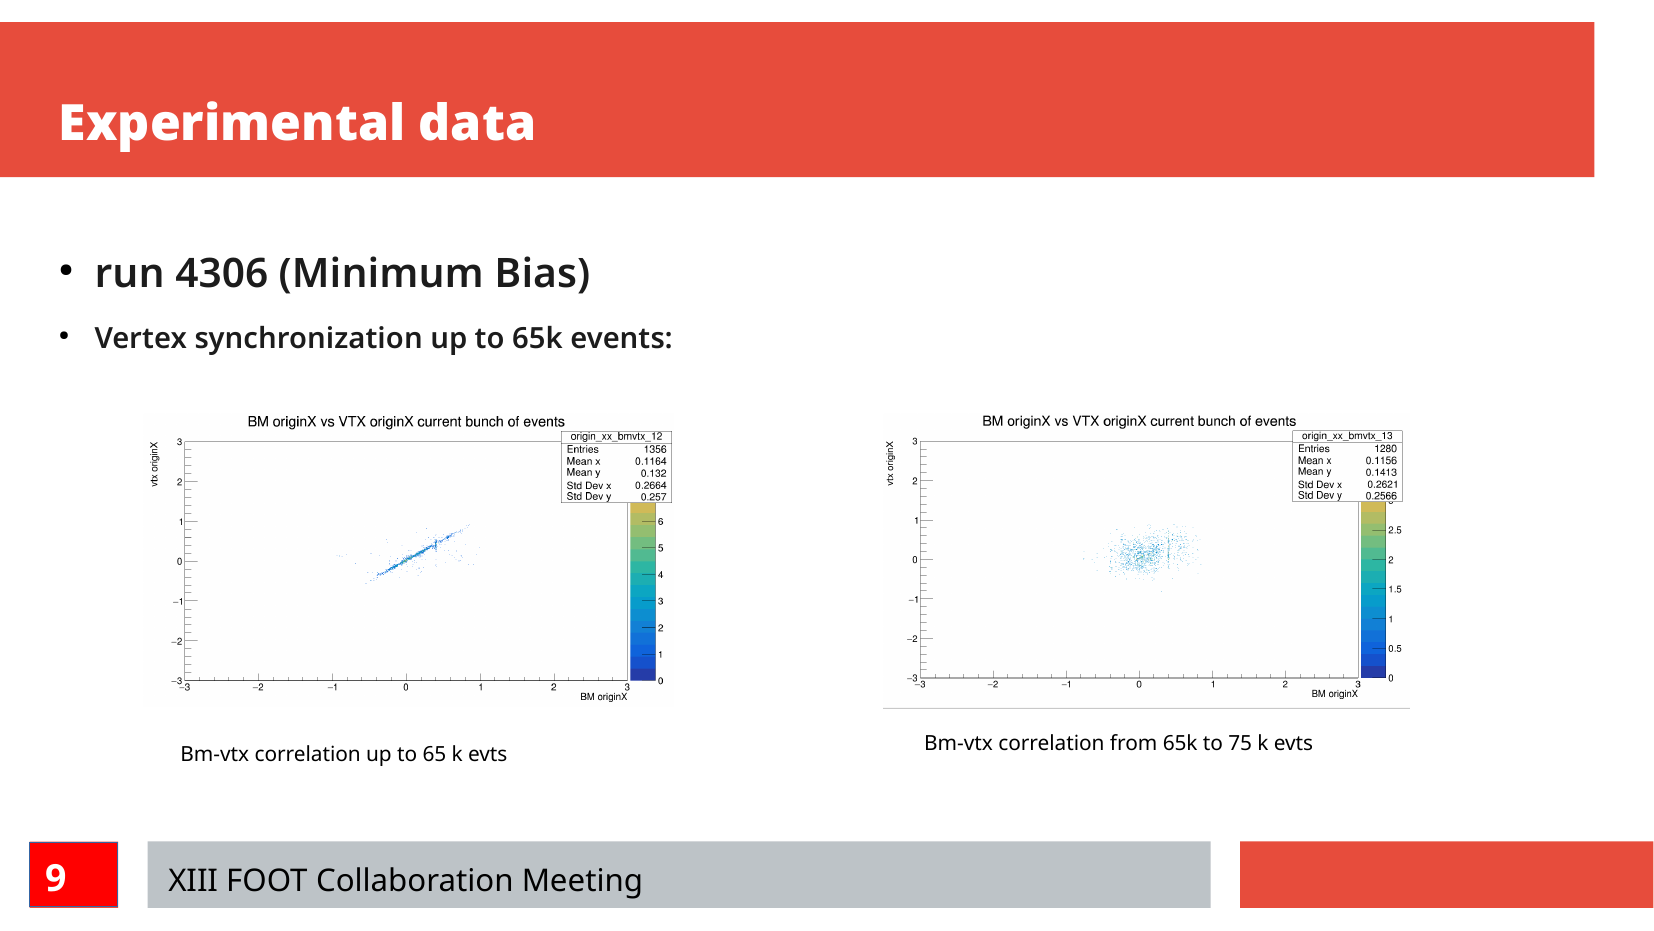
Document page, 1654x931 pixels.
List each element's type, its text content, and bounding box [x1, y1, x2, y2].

picture [143, 413, 674, 707]
text_box [29, 842, 118, 907]
list run 4306 (Minimum Bias) Vertex synchronization up to 65k events: [59, 243, 1565, 820]
title Experimental data [59, 44, 1595, 156]
text_box Bm-vtx correlation from 65k to 75 k evts [909, 721, 1489, 780]
text_box XIII FOOT Collaboration Meeting [153, 850, 956, 914]
picture [883, 413, 1410, 709]
text_box Bm-vtx correlation up to 65 k evts [165, 732, 745, 791]
text_box 9 [30, 844, 86, 903]
